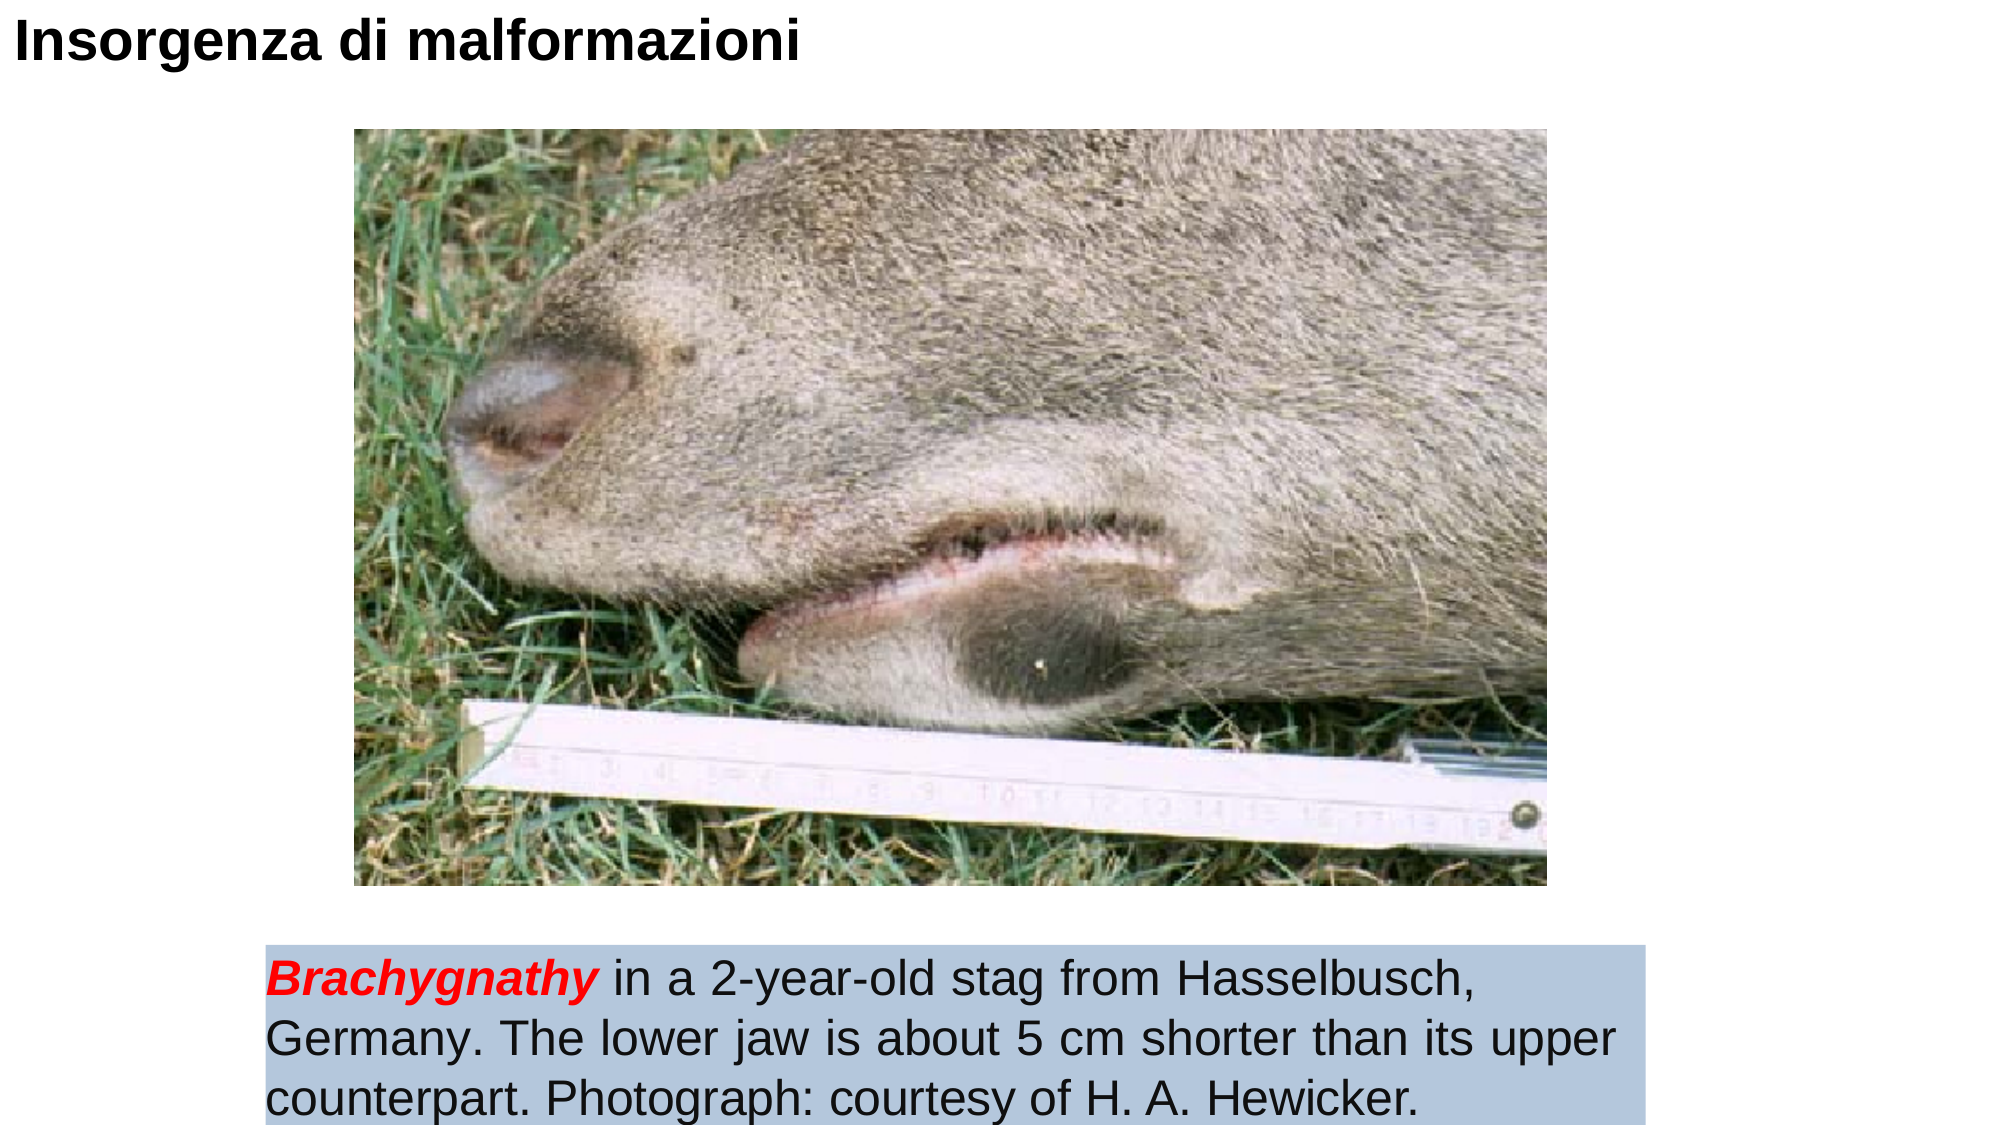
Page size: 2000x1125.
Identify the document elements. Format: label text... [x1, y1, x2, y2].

picture [354, 129, 1547, 886]
text_box Brachygnathy in a 2-year-old stag from Hasselbusch, Germany. The lower jaw is about 5 cm shorter than its upper counterpart. Photograph: courtesy of H. A. Hewicker. [265, 944, 1646, 1125]
text_box Insorgenza di malformazioni [0, 0, 2000, 80]
